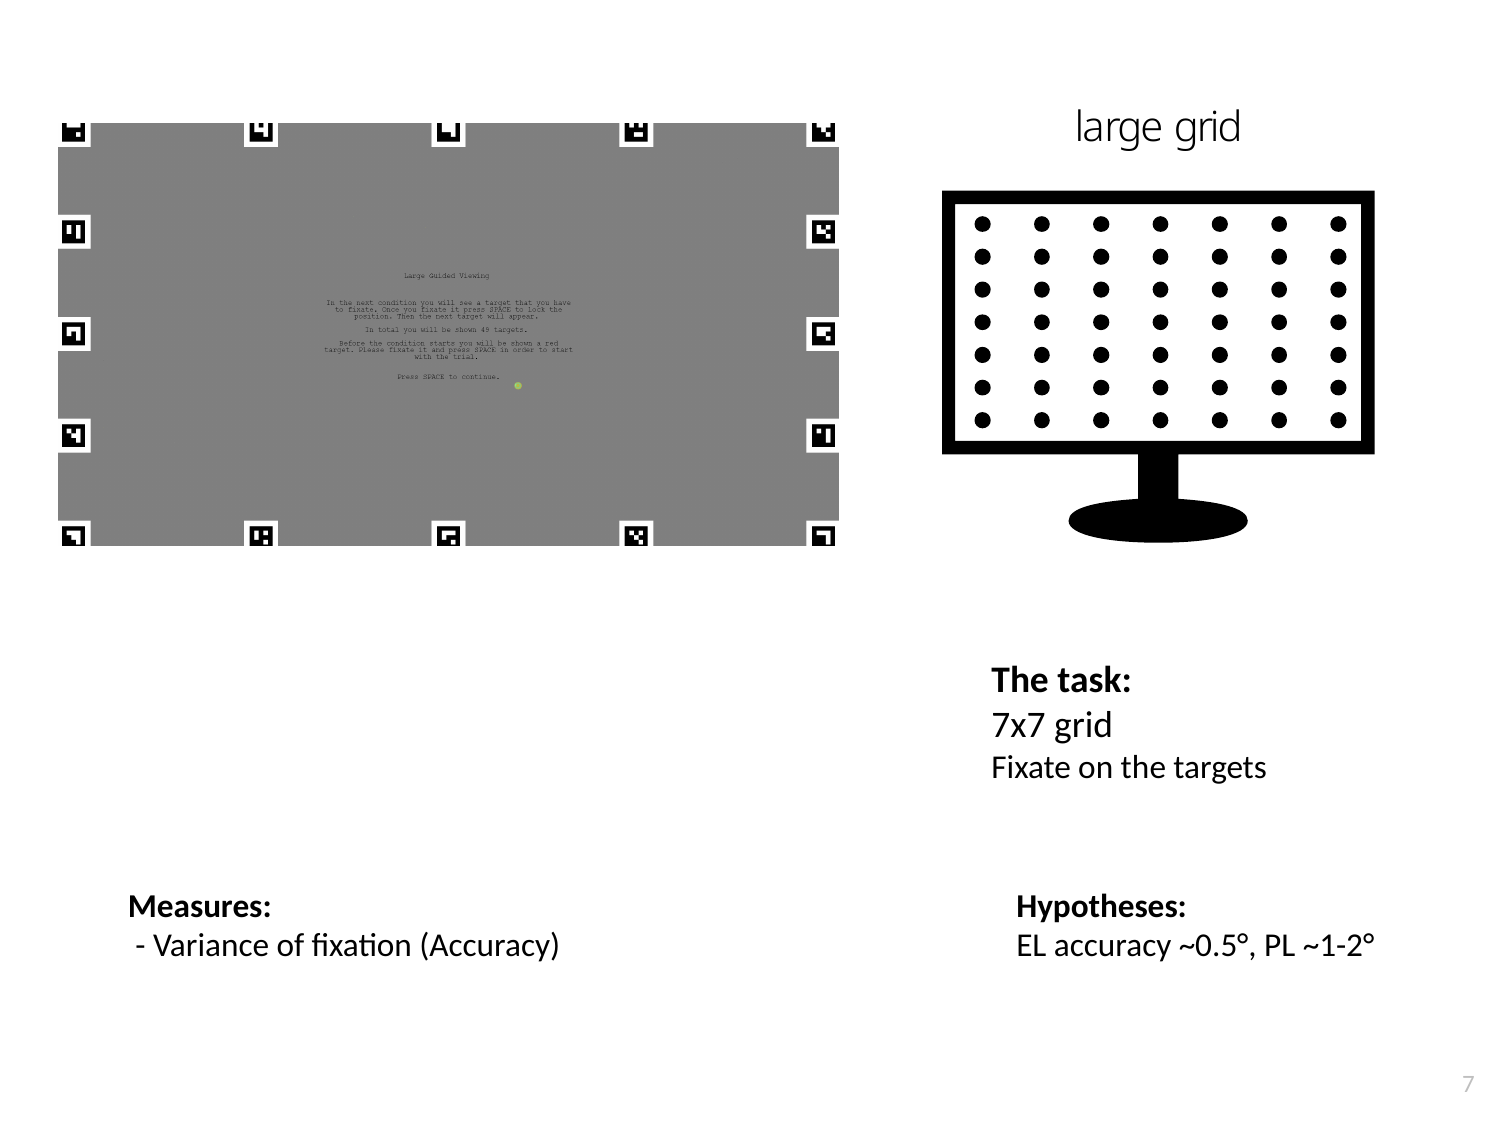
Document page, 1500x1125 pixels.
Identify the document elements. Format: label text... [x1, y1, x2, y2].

text_box The task: 7x7 grid Fixate on the targets [976, 647, 1283, 838]
text_box Hypotheses: EL accuracy ~0.5°, PL ~1-2° [1001, 876, 1390, 1011]
picture [942, 105, 1375, 543]
text_box Measures: - Variance of fixation (Accuracy) [113, 876, 576, 1011]
picture [58, 123, 839, 546]
